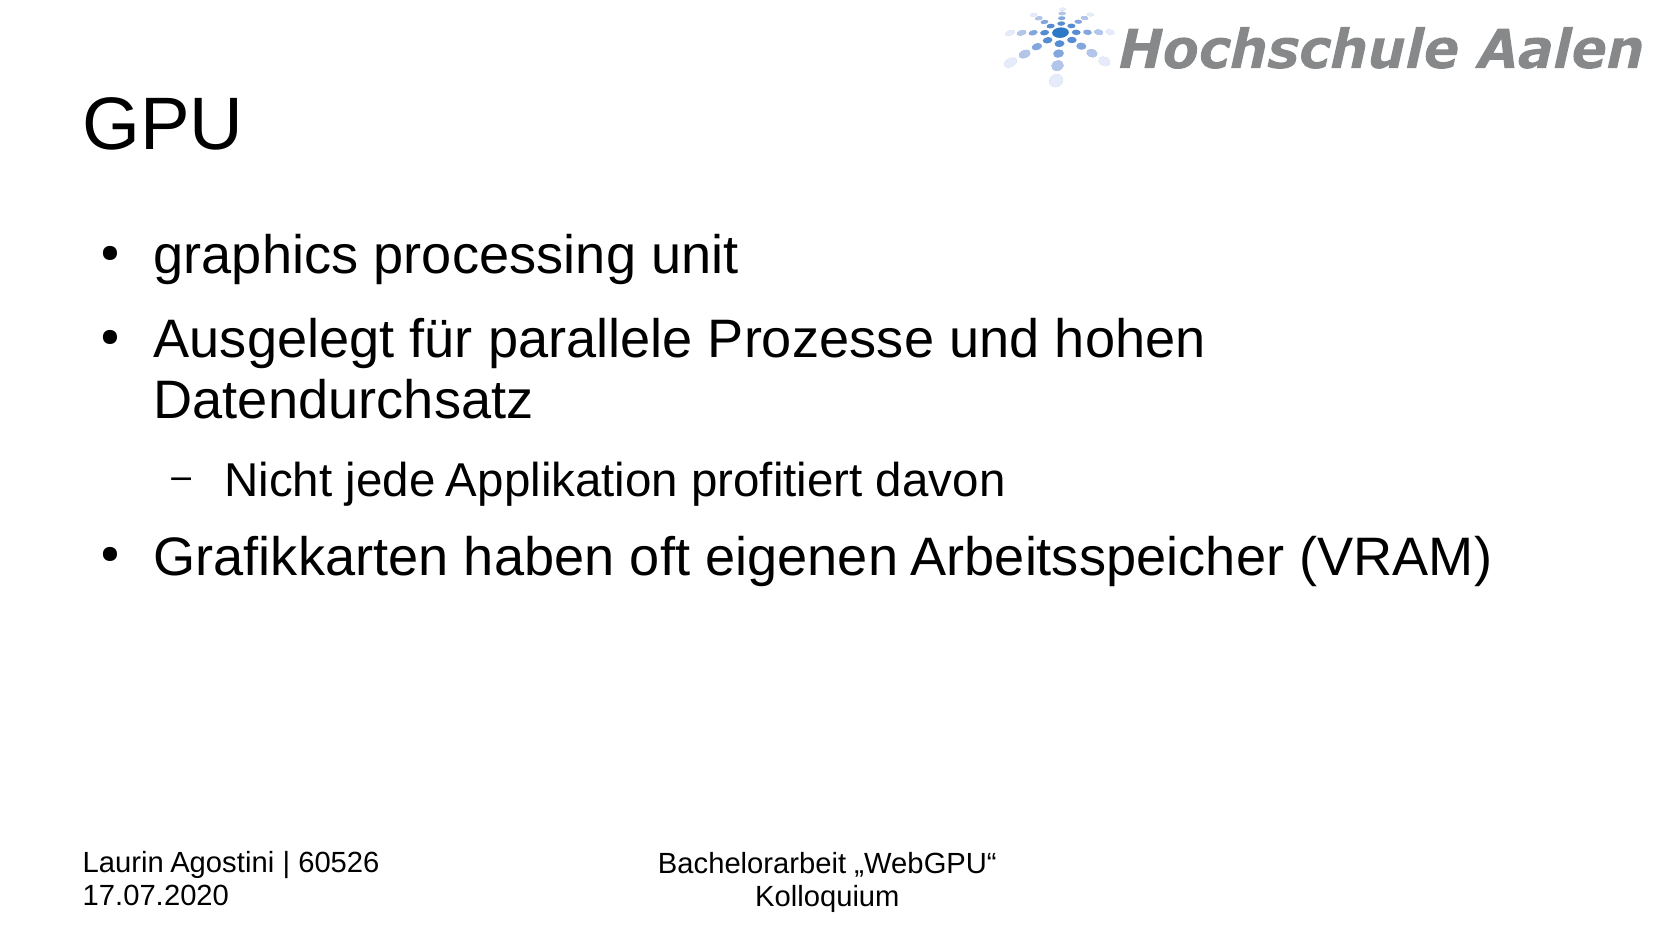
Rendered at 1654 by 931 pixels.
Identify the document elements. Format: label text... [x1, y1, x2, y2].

title GPU [82, 47, 1235, 201]
list graphics processing unit Ausgelegt für parallele Prozesse und hohen Datendurchsatz Nicht jede Applikation profitiert davon Grafikkarten haben oft eigenen Arbeitsspeicher (VRAM) [82, 224, 1571, 764]
